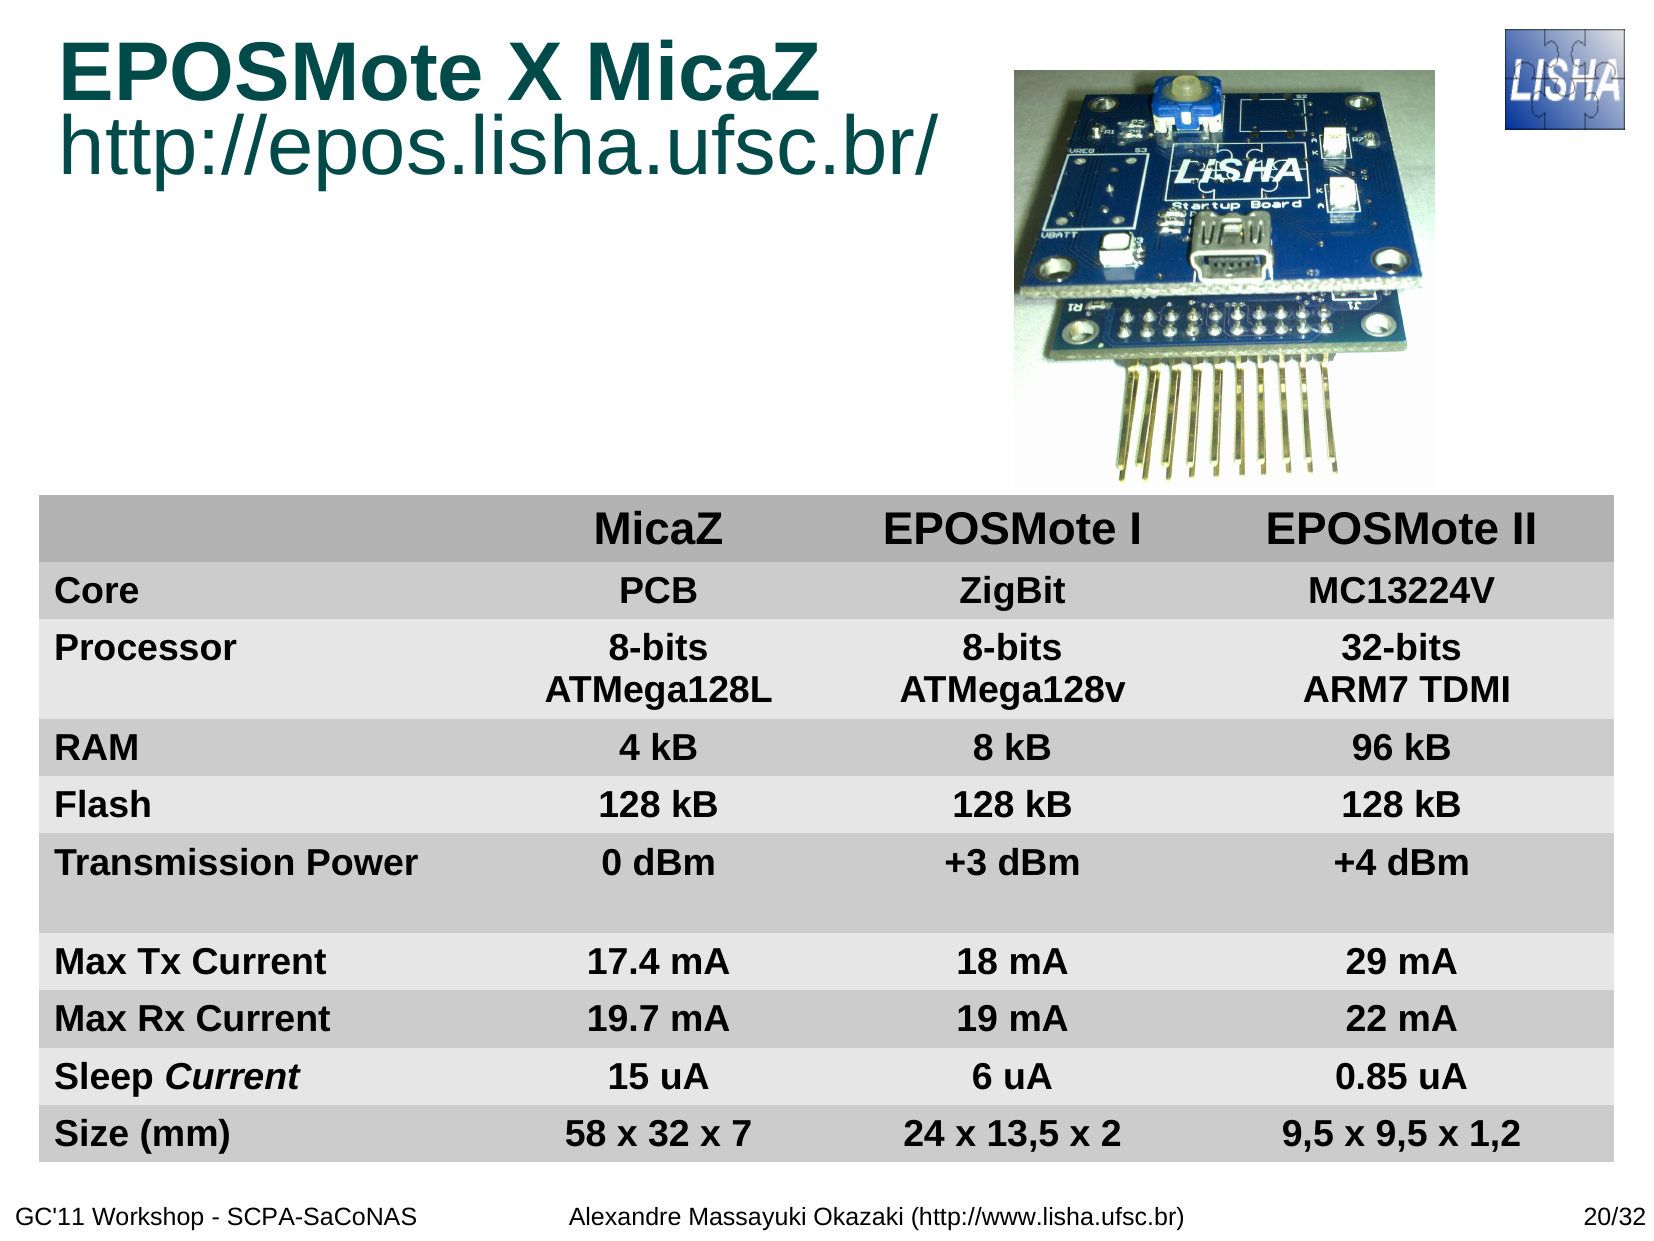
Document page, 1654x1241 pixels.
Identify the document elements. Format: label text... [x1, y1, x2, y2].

table_header EPOSMote II [1189, 495, 1614, 562]
table_cell 17.4 mA [481, 933, 836, 990]
table_cell Flash [39, 776, 481, 833]
table_cell 18 mA [836, 933, 1189, 990]
table_cell 0.85 uA [1189, 1048, 1614, 1105]
table_cell RAM [39, 719, 481, 776]
table_cell PCB [481, 562, 836, 619]
table_cell 32-bits ARM7 TDMI [1189, 619, 1614, 719]
table_cell 96 kB [1189, 719, 1614, 776]
table_cell Processor [39, 619, 481, 719]
table_cell 8-bits ATMega128L [481, 619, 836, 719]
table_cell Size (mm) [39, 1105, 481, 1162]
table_cell +4 dBm [1189, 833, 1614, 933]
table_cell 19 mA [836, 990, 1189, 1048]
title EPOSMote X MicaZ http://epos.lisha.ufsc.br/ [58, 11, 1463, 219]
table_cell 6 uA [836, 1048, 1189, 1105]
table_cell 8-bits ATMega128v [836, 619, 1189, 719]
table_cell 0 dBm [481, 833, 836, 933]
table_cell MC13224V [1189, 562, 1614, 619]
table_cell Max Tx Current [39, 933, 481, 990]
picture [1014, 70, 1435, 488]
table_cell 9,5 x 9,5 x 1,2 [1189, 1105, 1614, 1162]
table_cell 24 x 13,5 x 2 [836, 1105, 1189, 1162]
table_cell 128 kB [1189, 776, 1614, 833]
table_header MicaZ [481, 495, 836, 562]
table_header EPOSMote I [836, 495, 1189, 562]
table_cell 22 mA [1189, 990, 1614, 1048]
table_cell 19.7 mA [481, 990, 836, 1048]
table_cell 29 mA [1189, 933, 1614, 990]
table_cell 8 kB [836, 719, 1189, 776]
table_cell +3 dBm [836, 833, 1189, 933]
table_cell Core [39, 562, 481, 619]
table_cell 128 kB [481, 776, 836, 833]
table_header [39, 495, 481, 562]
table_cell ZigBit [836, 562, 1189, 619]
table_cell 128 kB [836, 776, 1189, 833]
table_cell 58 x 32 x 7 [481, 1105, 836, 1162]
table_cell Sleep Current [39, 1048, 481, 1105]
picture [1505, 29, 1625, 130]
table_cell Transmission Power [39, 833, 481, 933]
table_cell 15 uA [481, 1048, 836, 1105]
table_cell Max Rx Current [39, 990, 481, 1048]
table_cell 4 kB [481, 719, 836, 776]
